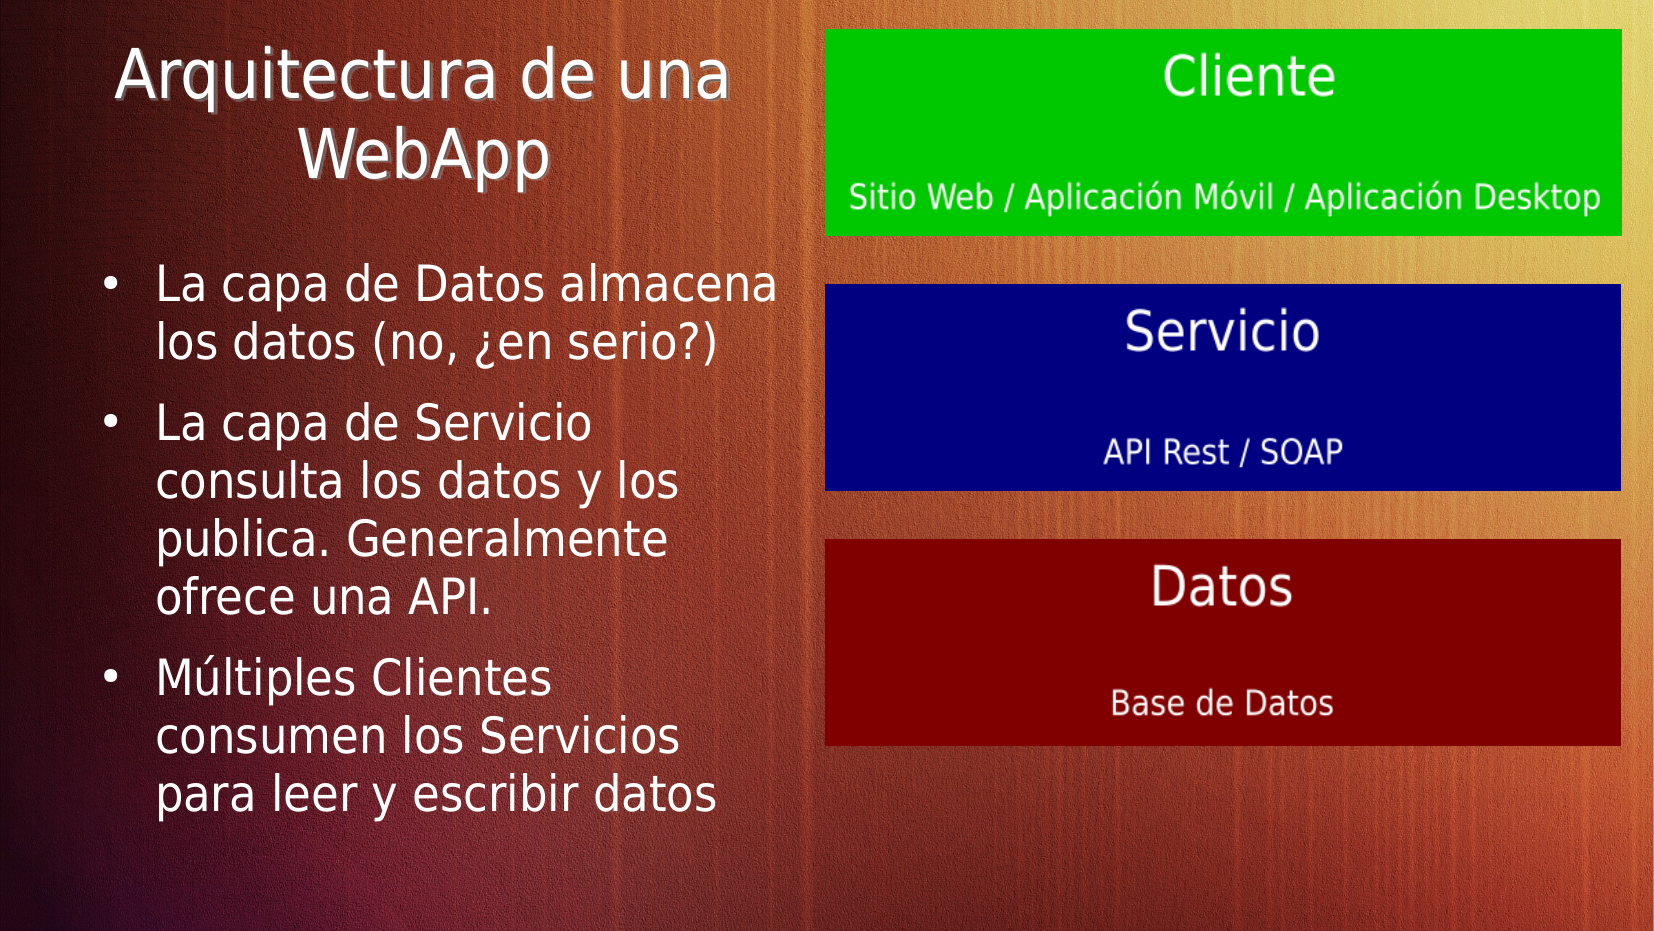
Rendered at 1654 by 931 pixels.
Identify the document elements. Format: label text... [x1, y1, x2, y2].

list La capa de Datos almacena los datos (no, ¿en serio?) La capa de Servicio consulta los datos y los publica. Generalmente ofrece una API. Múltiples Clientes consumen los Servicios para leer y escribir datos [84, 255, 796, 841]
picture [0, 0, 1654, 931]
title Arquitectura de una WebApp [82, 34, 766, 195]
